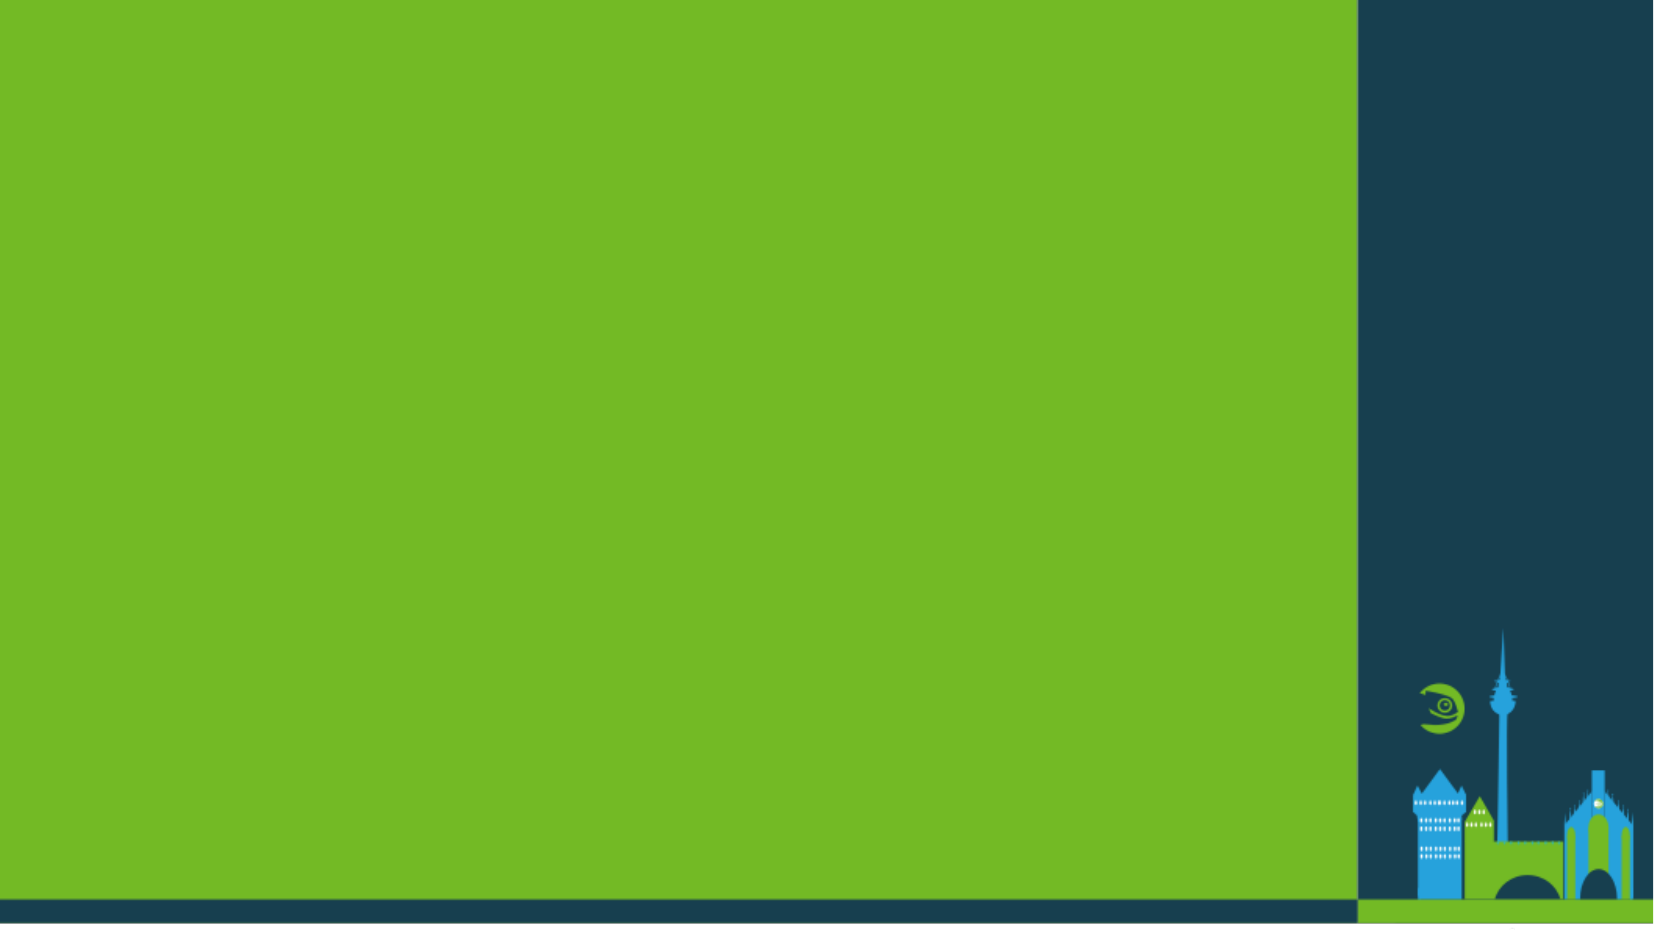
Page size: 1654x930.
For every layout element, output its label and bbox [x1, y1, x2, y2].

picture [852, 129, 1654, 930]
